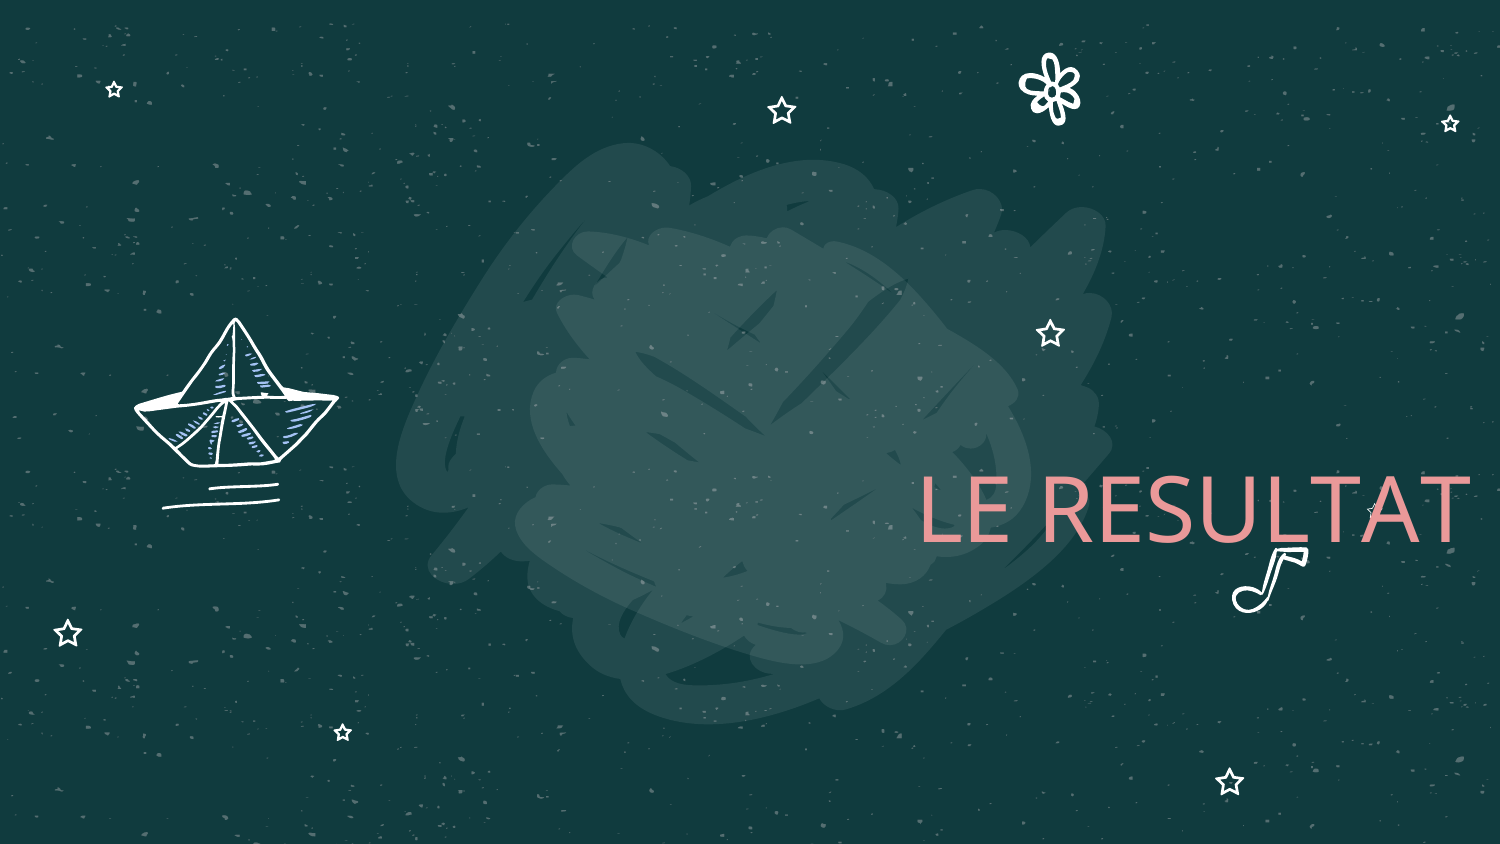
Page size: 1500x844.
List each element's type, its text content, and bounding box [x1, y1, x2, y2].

text_box [1292, 562, 1307, 567]
picture [17, 16, 1238, 767]
title LE RESULTAT ! [807, 434, 1500, 562]
text_box [1238, 562, 1275, 596]
text_box [1238, 562, 1283, 613]
